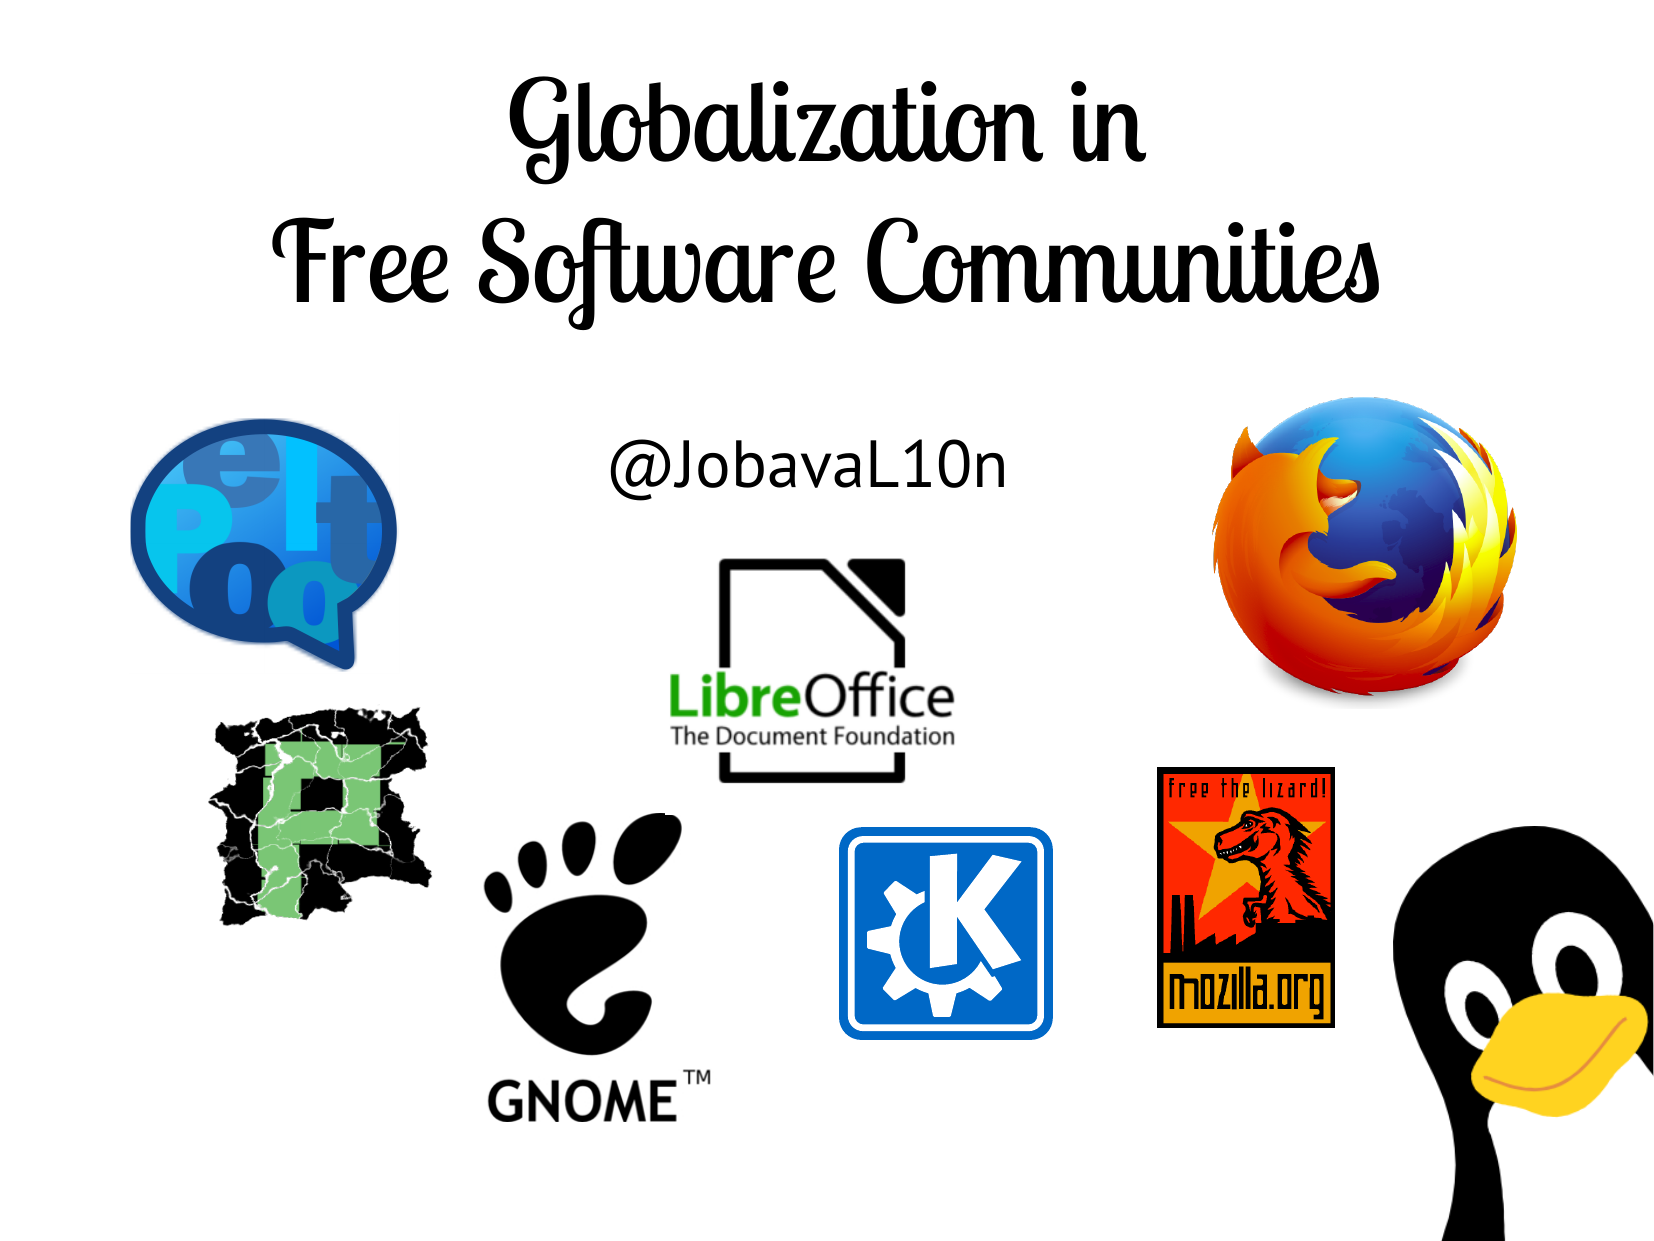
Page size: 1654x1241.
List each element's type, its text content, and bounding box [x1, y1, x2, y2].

picture [201, 696, 438, 934]
picture [1204, 389, 1524, 709]
picture [1157, 767, 1335, 1028]
text_box @JobavaL10n [590, 419, 1182, 757]
subtitle Globalization in Free Software Communities [82, 49, 1571, 569]
picture [1393, 826, 1654, 1241]
picture [129, 413, 400, 674]
picture [460, 523, 957, 1123]
picture [838, 826, 1054, 1041]
